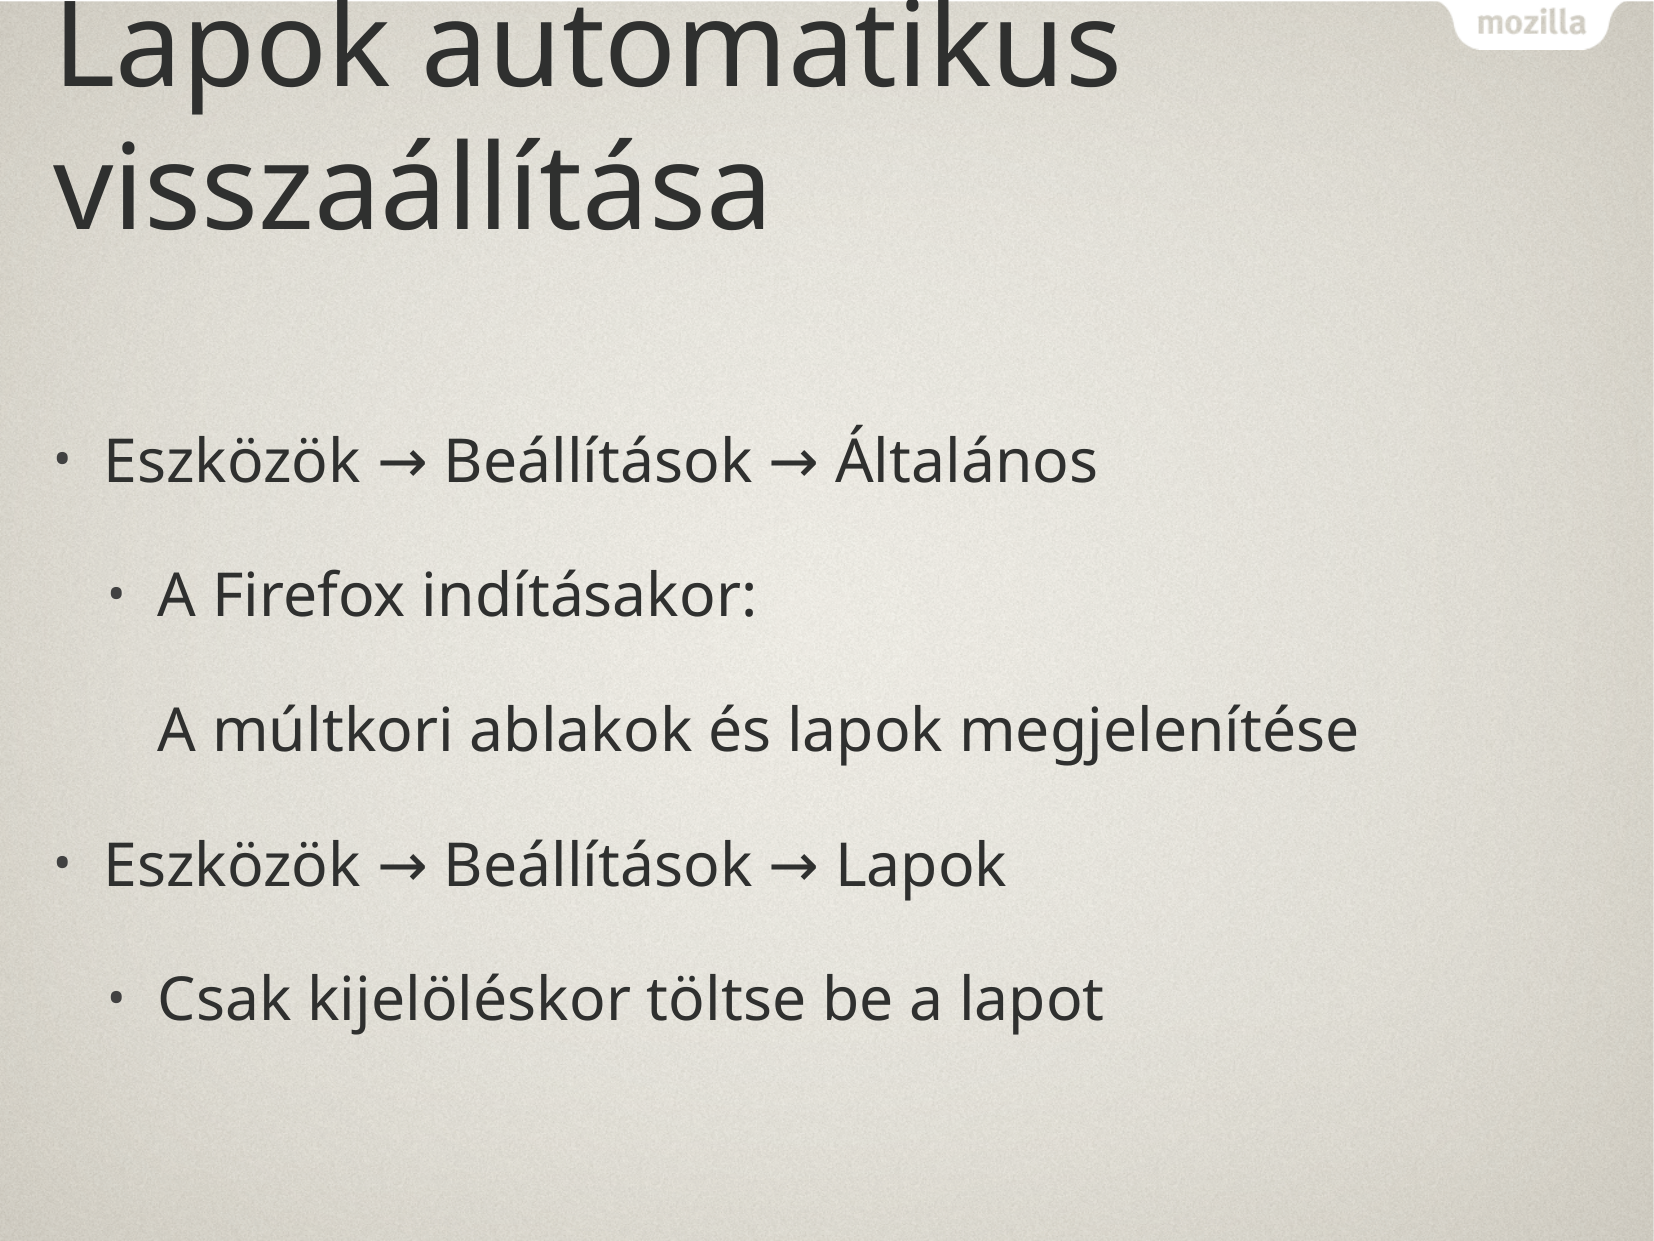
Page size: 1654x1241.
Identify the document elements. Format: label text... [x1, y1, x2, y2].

list Eszközök → Beállítások → Általános A Firefox indításakor: A múltkori ablakok és lapok megjelenítése Eszközök → Beállítások → Lapok Csak kijelöléskor töltse be a lapot [45, 261, 1607, 1193]
title Lapok automatikus visszaállítása [45, 0, 1609, 262]
picture [0, 0, 1654, 1241]
